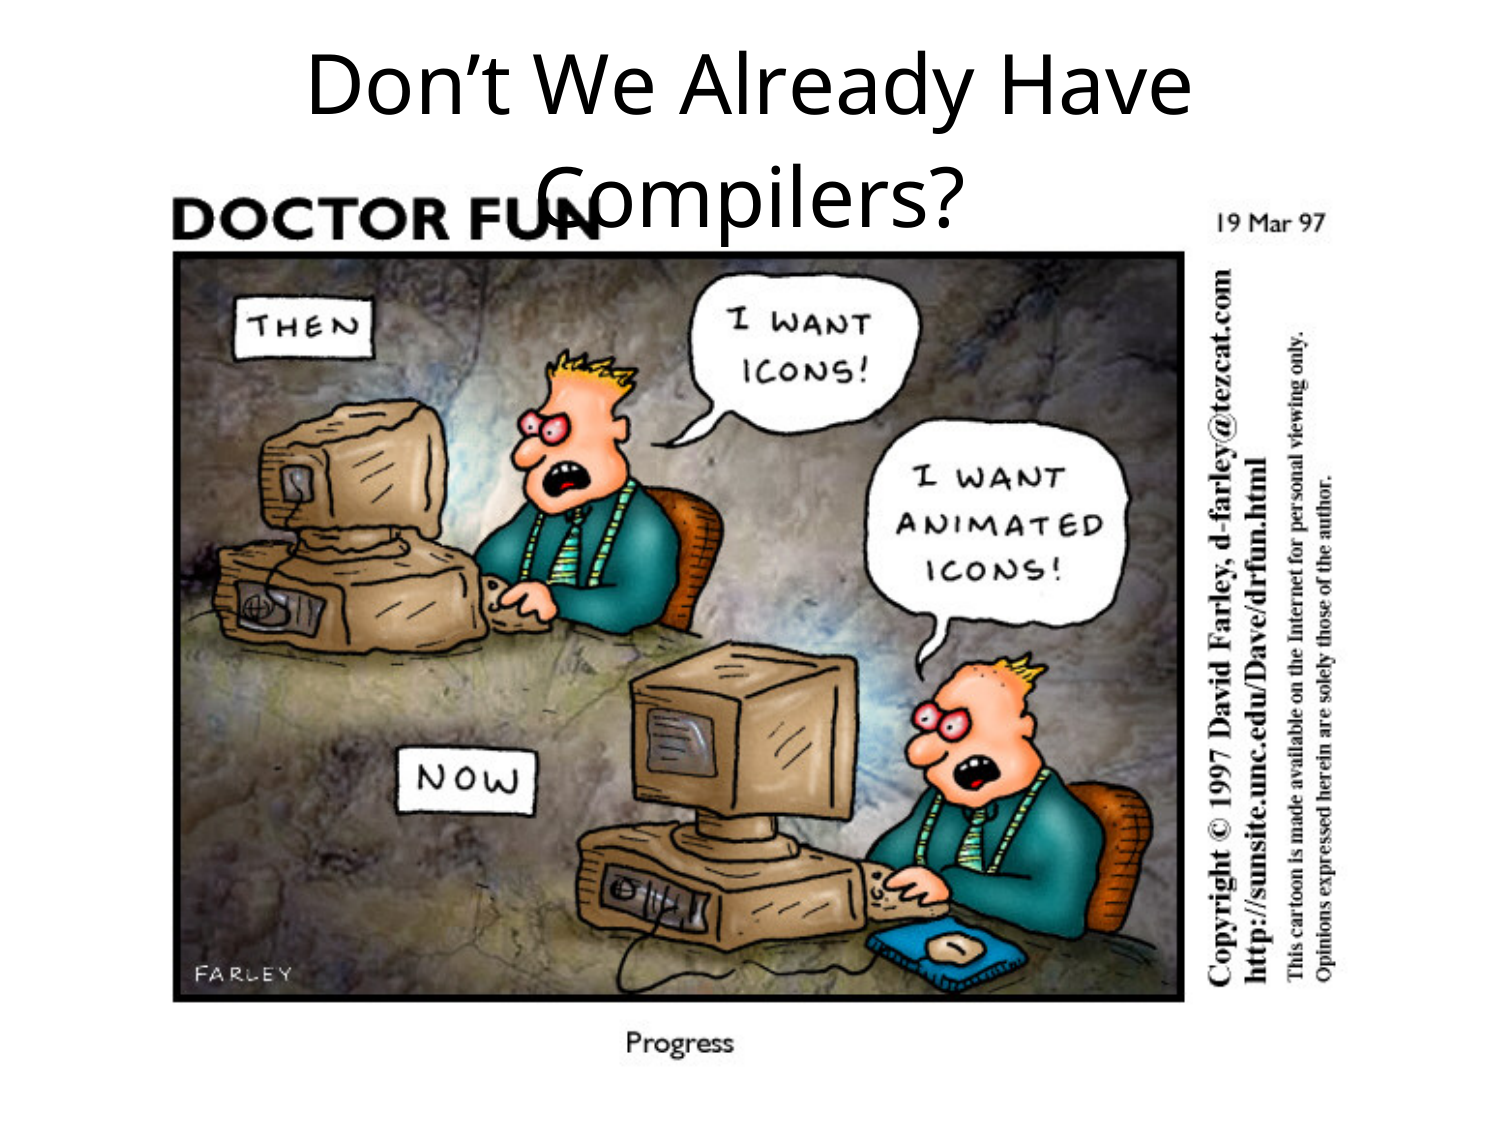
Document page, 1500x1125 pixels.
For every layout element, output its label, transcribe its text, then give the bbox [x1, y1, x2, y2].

picture [125, 233, 1363, 1113]
title Don’t We Already Have Compilers? [75, 45, 1426, 233]
